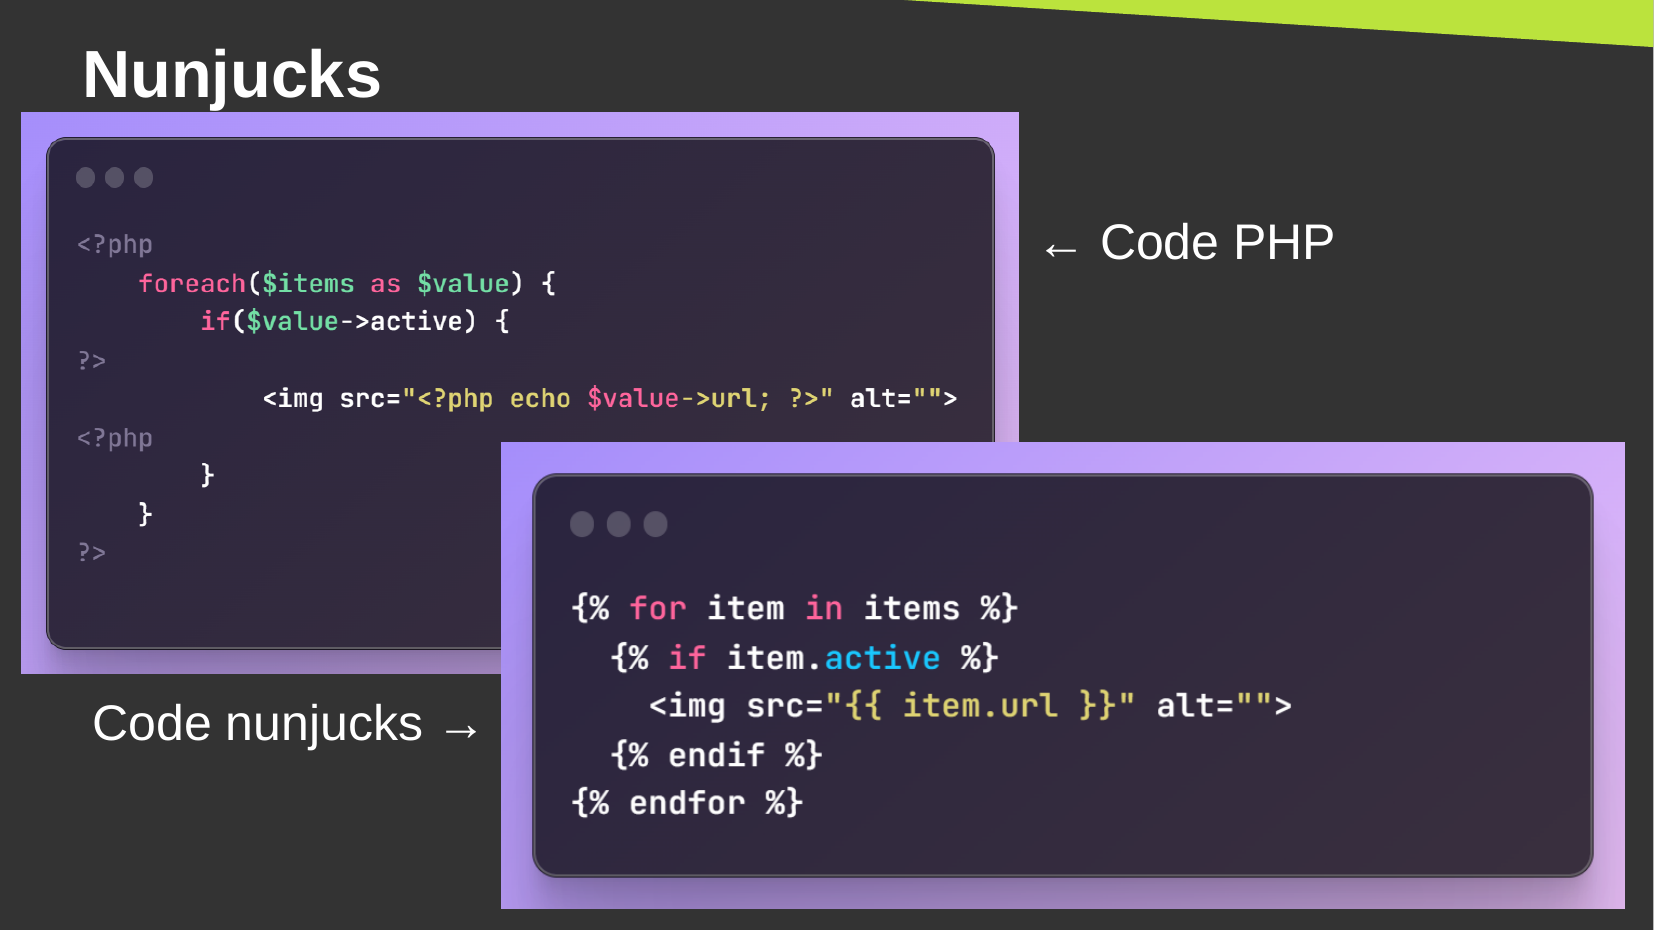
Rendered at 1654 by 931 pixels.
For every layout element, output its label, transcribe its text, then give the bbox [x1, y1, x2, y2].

text_box Code nunjucks → [29, 687, 501, 768]
text_box ← Code PHP [1021, 206, 1435, 278]
text_box [904, 0, 1654, 48]
title Nunjucks [82, 37, 1571, 112]
picture [21, 112, 1625, 909]
